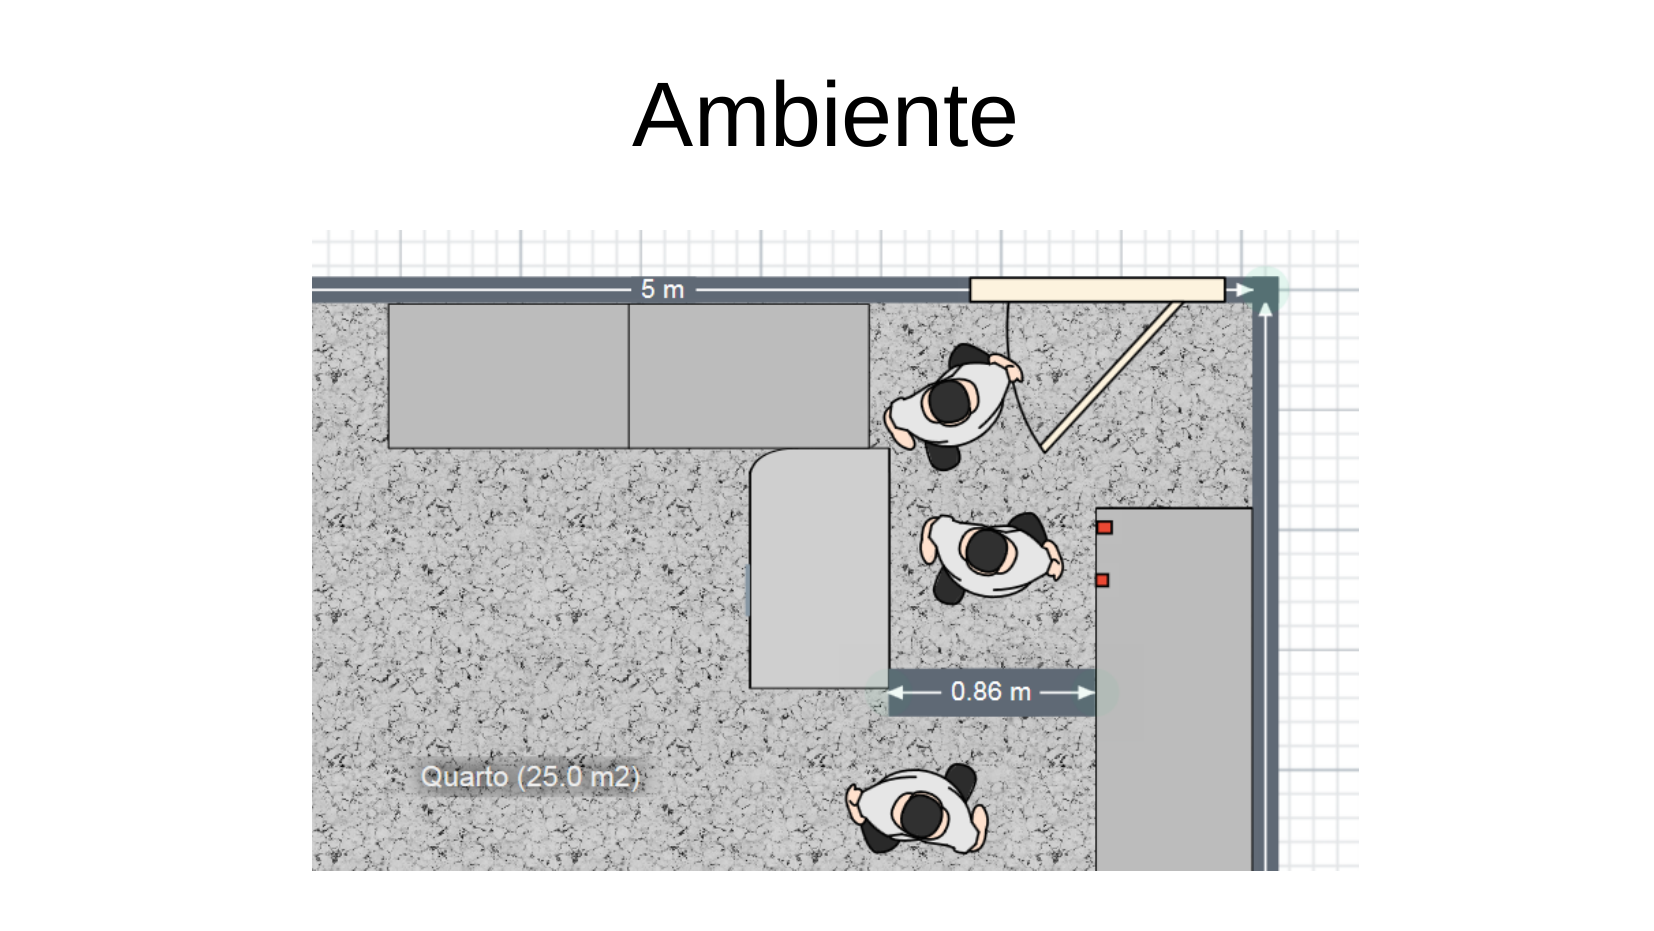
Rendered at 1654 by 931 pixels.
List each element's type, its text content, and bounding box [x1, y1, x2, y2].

picture [312, 230, 1359, 871]
title Ambiente [82, 37, 1571, 193]
